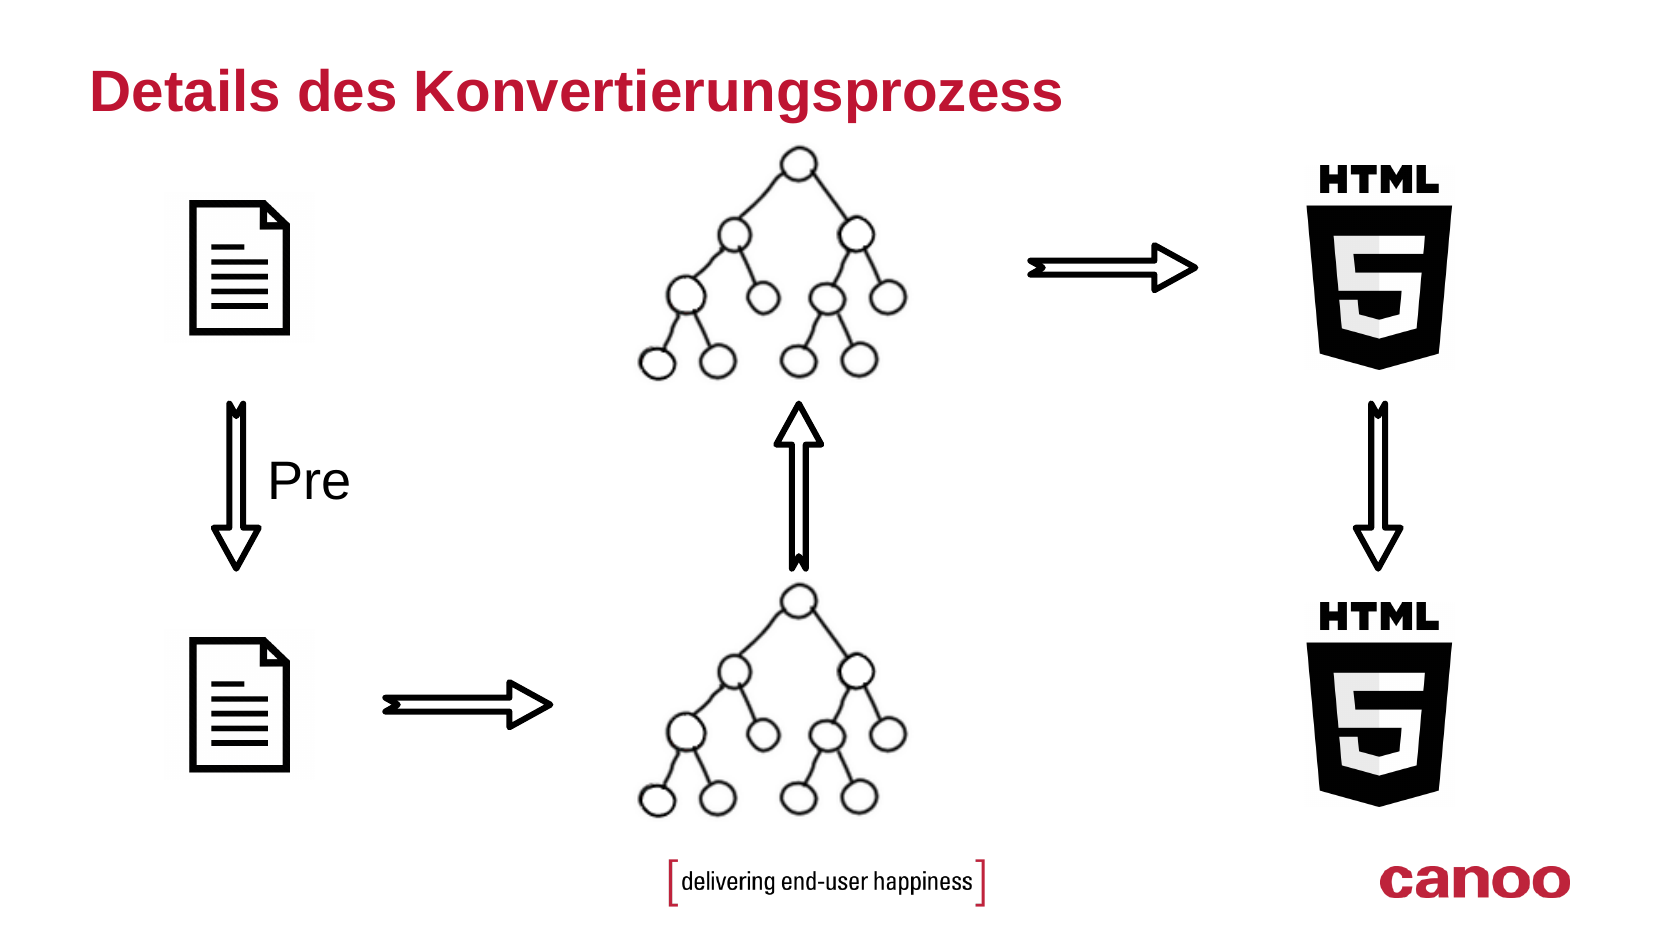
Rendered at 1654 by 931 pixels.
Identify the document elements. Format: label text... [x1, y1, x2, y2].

picture [1380, 866, 1570, 898]
picture [662, 855, 991, 910]
picture [621, 142, 922, 393]
title Details des Konvertierungsprozess [75, 45, 1591, 136]
picture [1304, 602, 1455, 807]
picture [621, 579, 922, 830]
text_box Pre [252, 437, 430, 518]
picture [1304, 165, 1455, 370]
picture [164, 629, 315, 780]
picture [164, 192, 315, 343]
